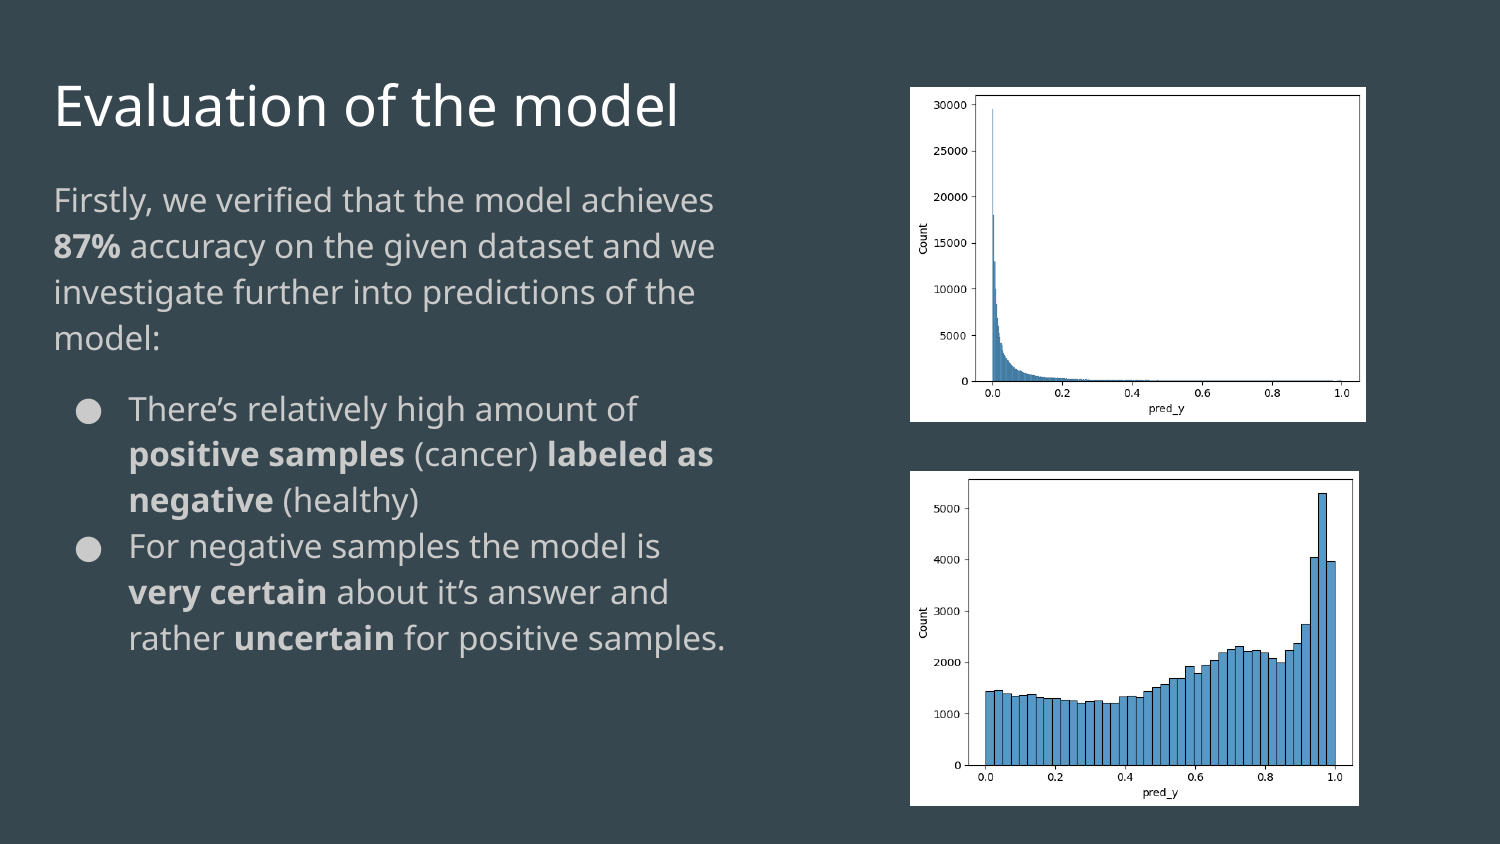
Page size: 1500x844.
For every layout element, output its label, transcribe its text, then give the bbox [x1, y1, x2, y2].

picture [910, 471, 1359, 806]
picture [910, 87, 1366, 422]
list Firstly, we verified that the model achieves 87% accuracy on the given dataset and we investigate further into predictions of the model: There’s relatively high amount of positive samples (cancer) labeled as negative (healthy) For negative samples the model is very certain about it’s answer and rather uncertain for positive samples. [38, 158, 756, 615]
title Evaluation of the model [38, 28, 861, 153]
